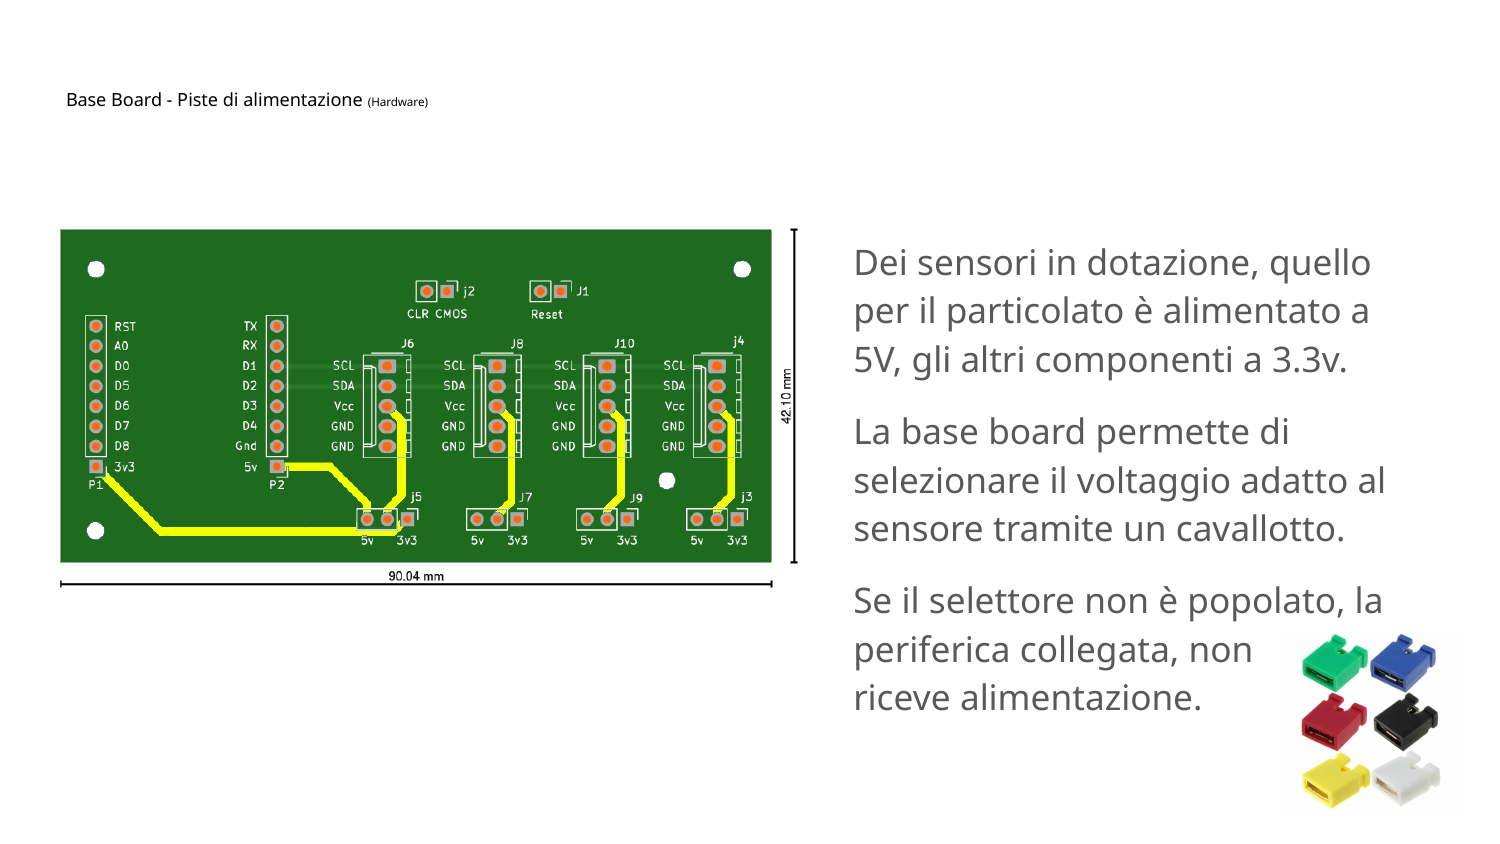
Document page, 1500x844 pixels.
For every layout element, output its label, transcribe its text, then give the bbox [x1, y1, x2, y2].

picture [1281, 632, 1460, 811]
picture [51, 134, 839, 595]
title Base Board - Piste di alimentazione (Hardware) [51, 72, 1449, 167]
list Dei sensori in dotazione, quello per il particolato è alimentato a 5V, gli altri componenti a 3.3v. La base board permette di selezionare il voltaggio adatto al sensore tramite un cavallotto. Se il selettore non è popolato, la periferica collegata, non riceve alimentazione. [838, 218, 1410, 804]
